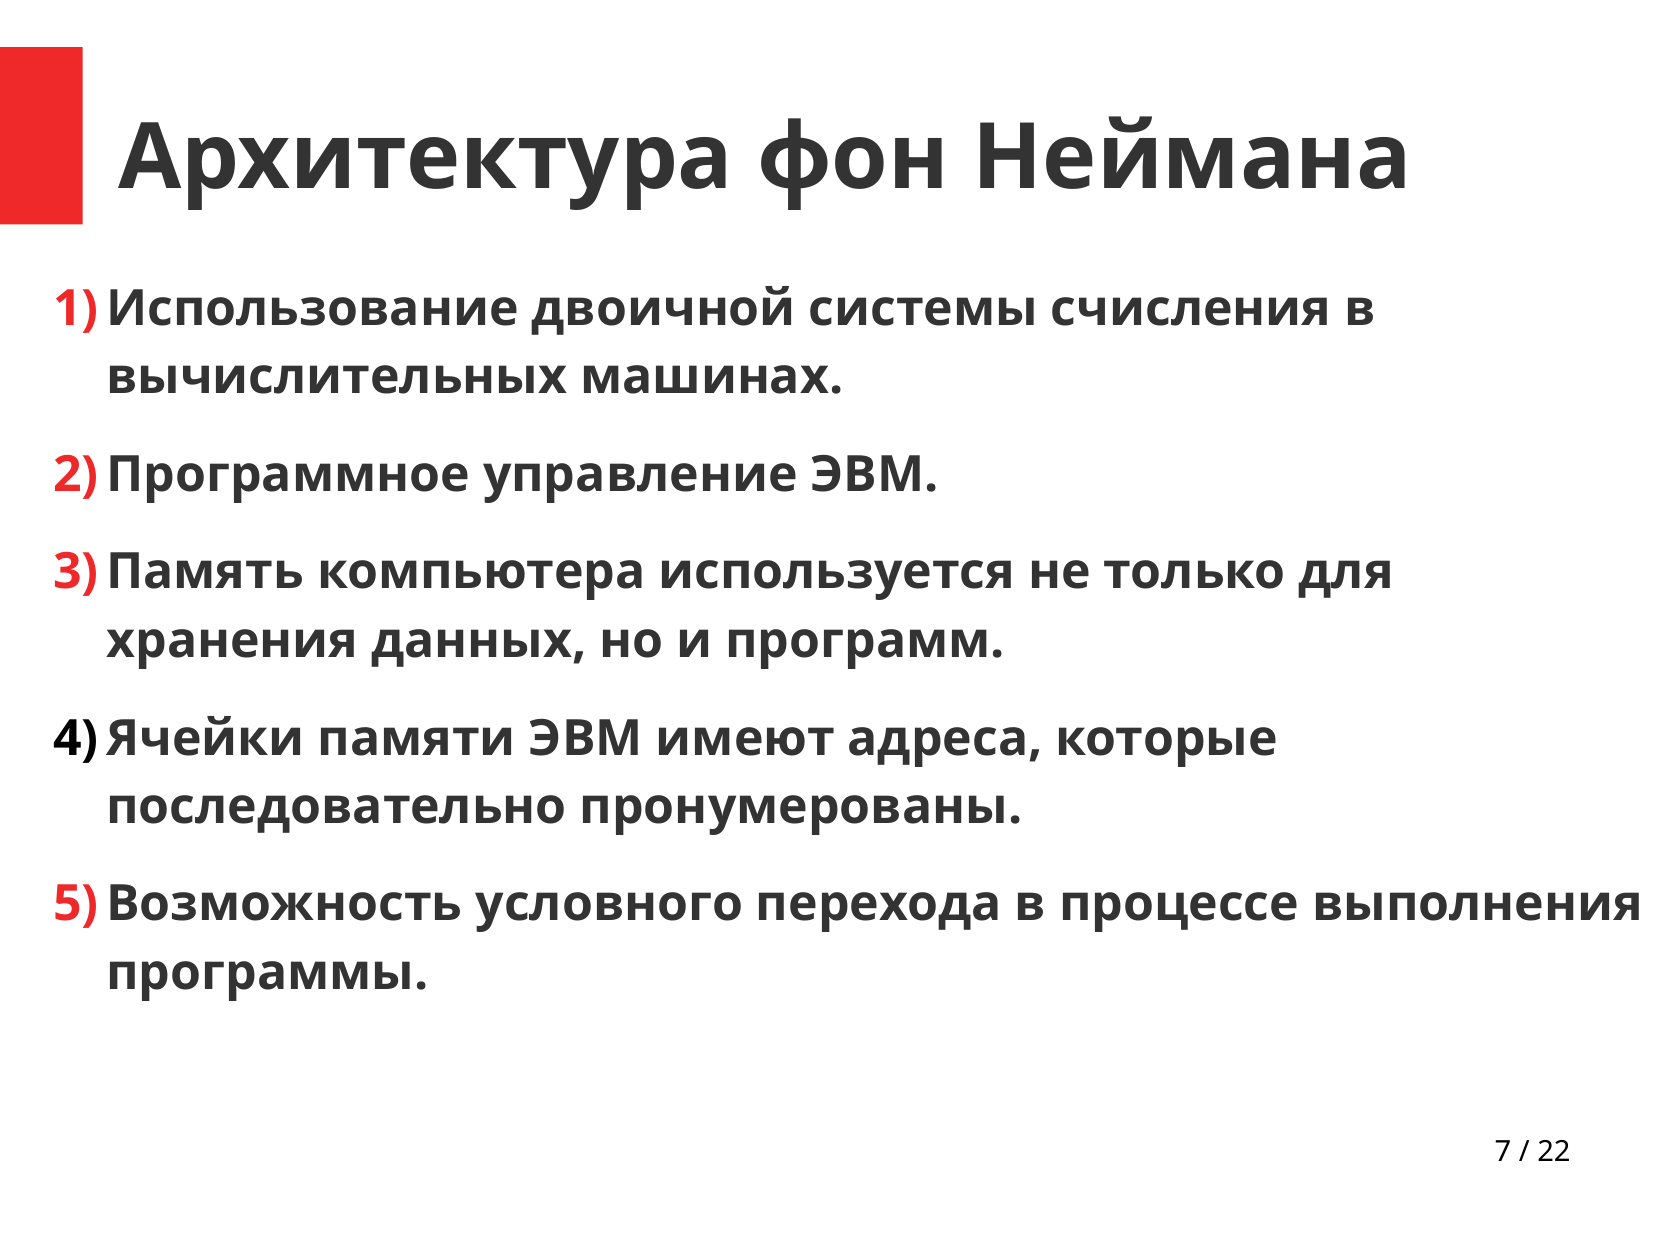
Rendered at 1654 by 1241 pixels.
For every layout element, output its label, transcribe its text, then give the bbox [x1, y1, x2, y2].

title Архитектура фон Неймана [118, 49, 1571, 257]
list Использование двоичной системы счисления в вычислительных машинах. Программное управление ЭВМ. Память компьютера используется не только для хранения данных, но и программ. Ячейки памяти ЭВМ имеют адреса, которые последовательно пронумерованы. Возможность условного перехода в процессе выполнения программы. [35, 271, 1654, 1074]
